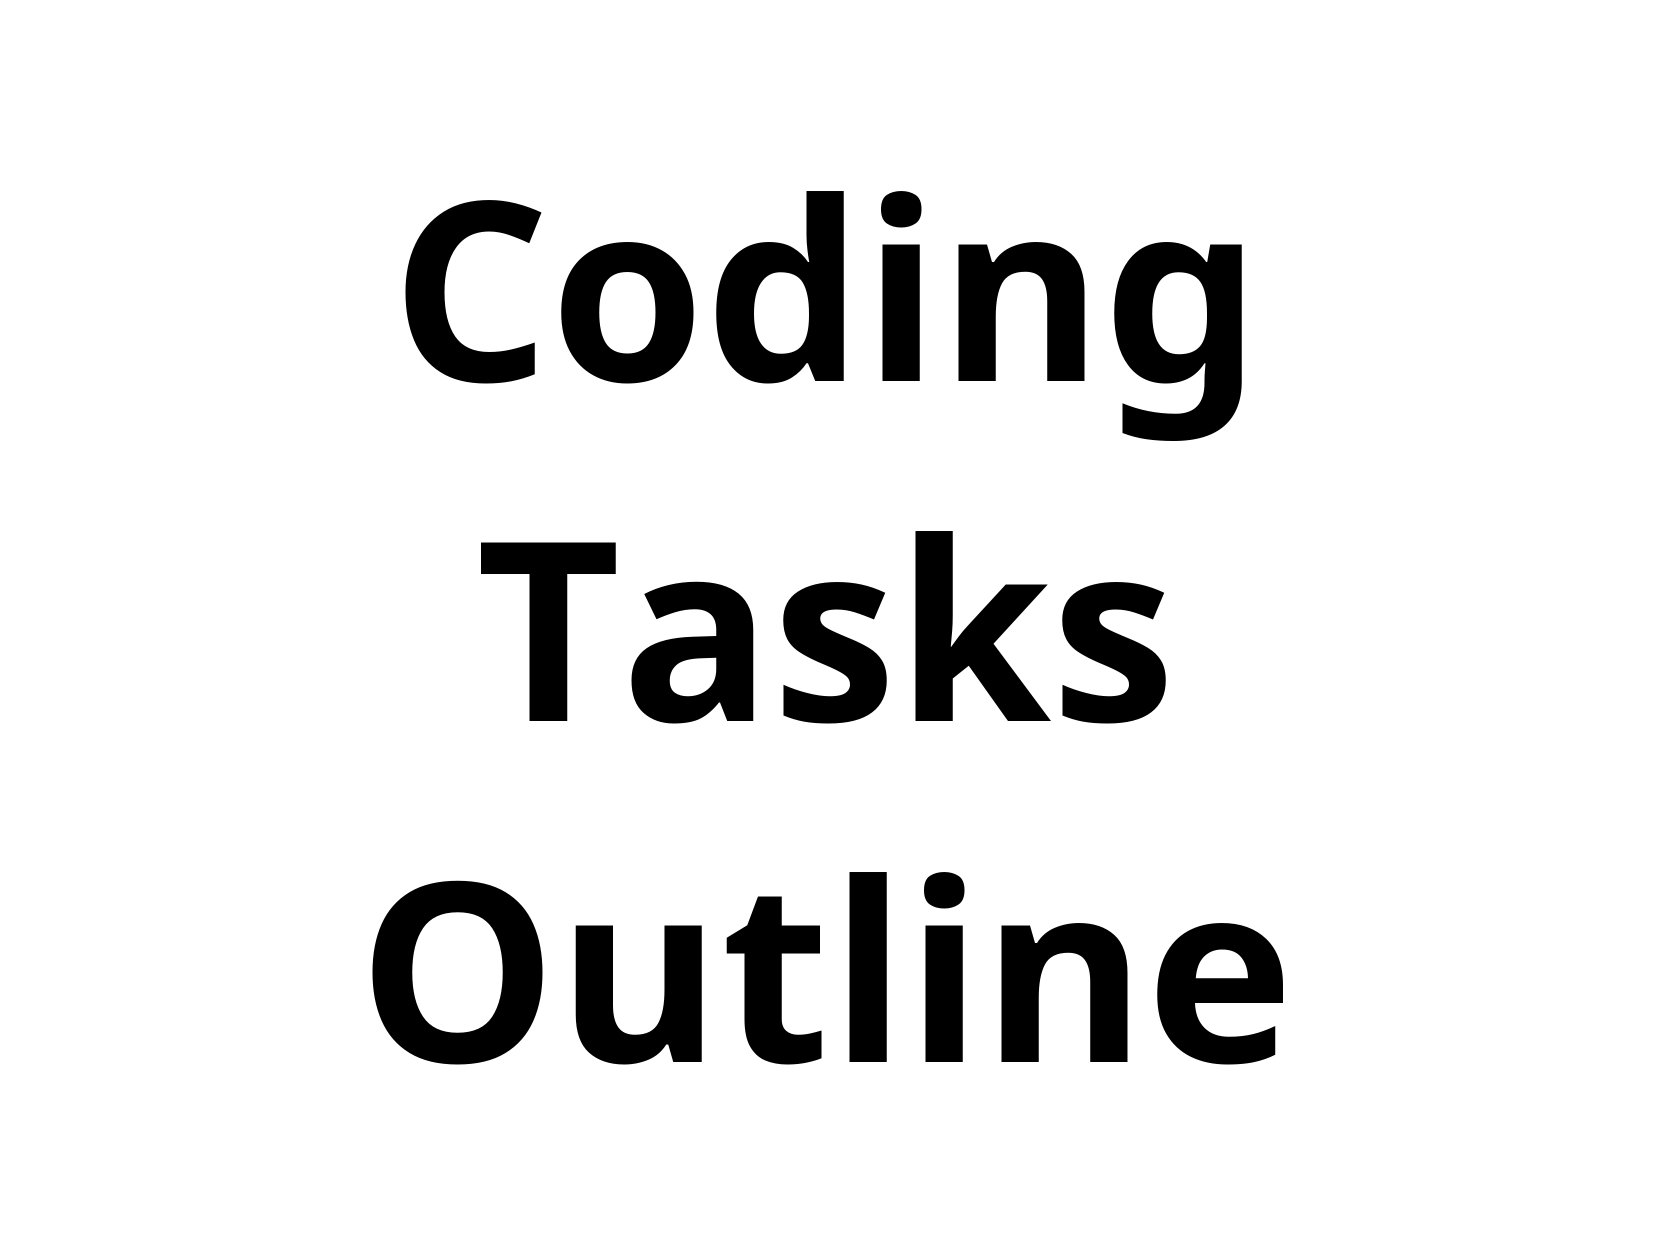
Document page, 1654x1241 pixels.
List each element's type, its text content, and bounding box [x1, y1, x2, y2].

title Coding Tasks Outline [82, 49, 1571, 1201]
